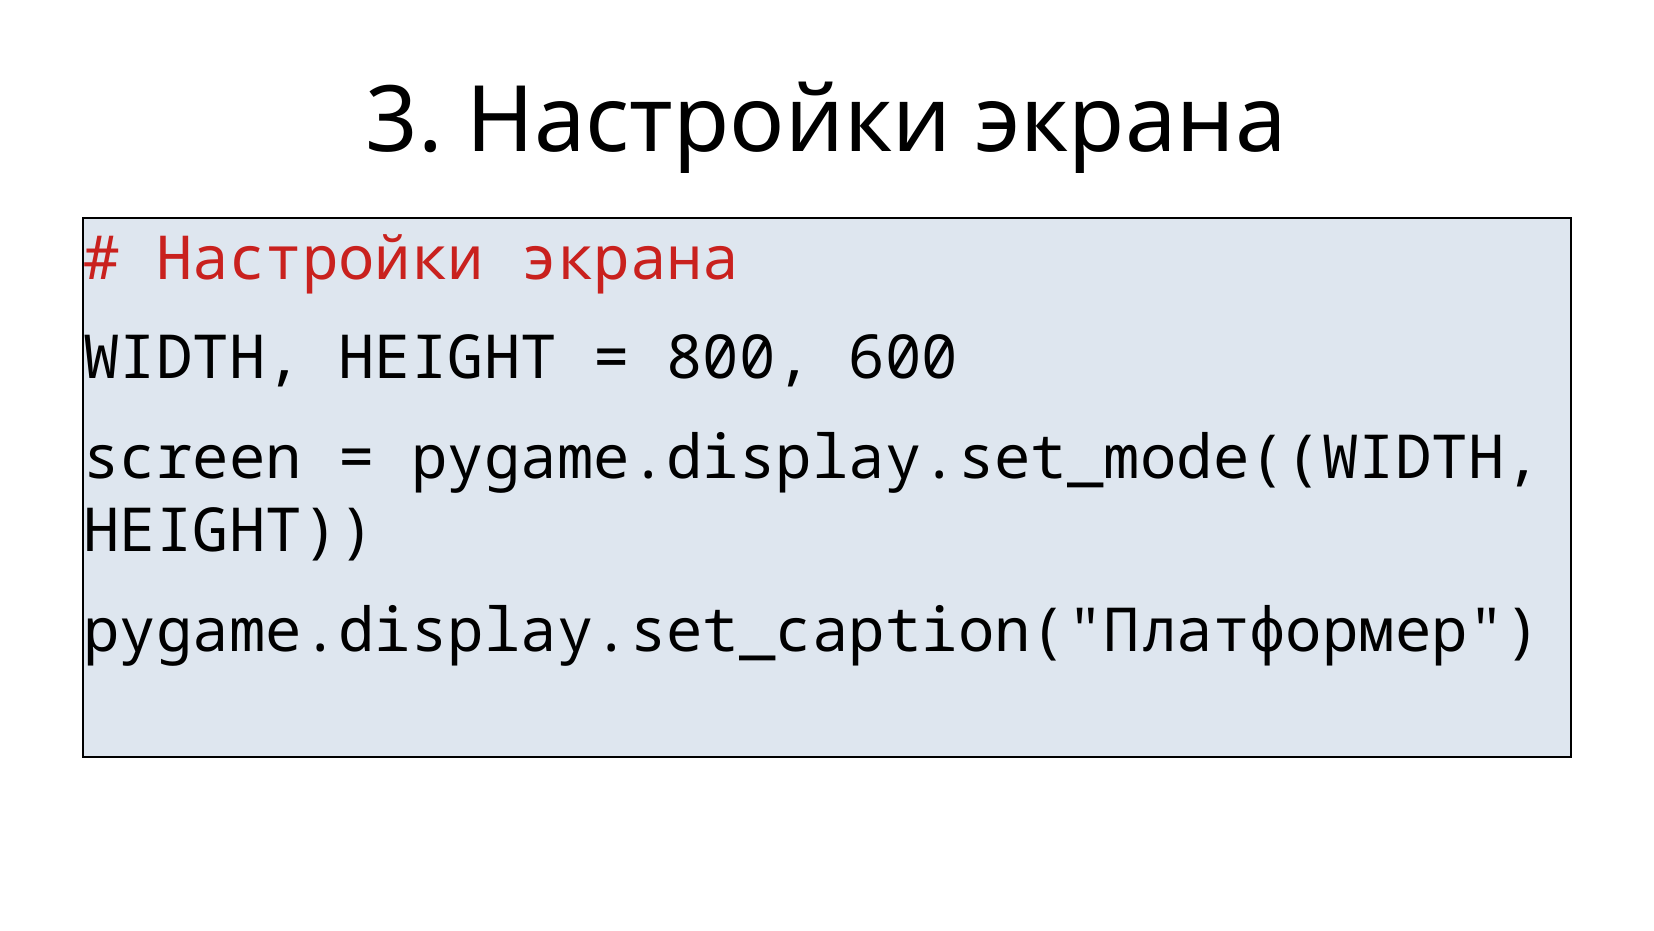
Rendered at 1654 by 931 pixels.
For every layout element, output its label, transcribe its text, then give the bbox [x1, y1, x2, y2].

list # Настройки экрана WIDTH, HEIGHT = 800, 600 screen = pygame.display.set_mode((WIDTH, HEIGHT)) pygame.display.set_caption("Платформер") [82, 217, 1571, 757]
title 3. Настройки экрана [82, 37, 1571, 193]
